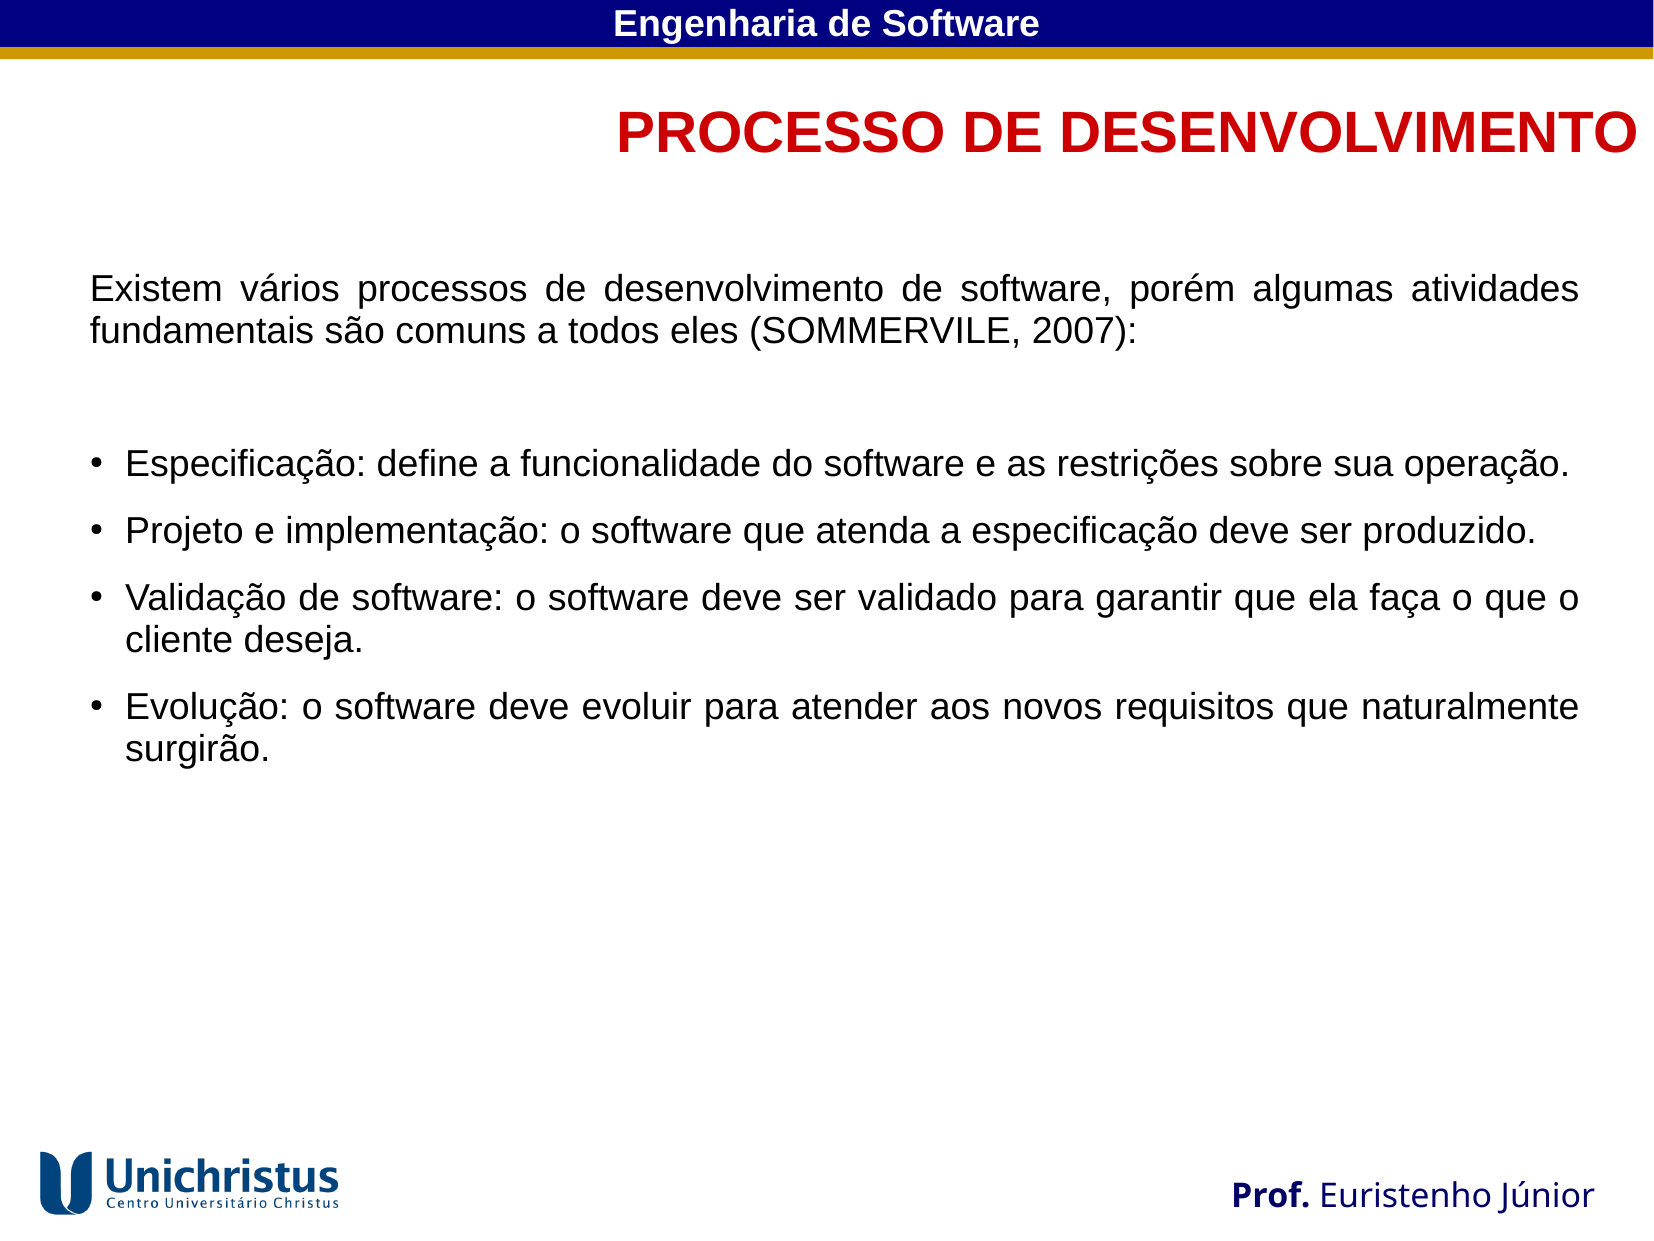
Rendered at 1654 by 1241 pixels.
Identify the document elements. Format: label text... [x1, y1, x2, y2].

text_box Existem vários processos de desenvolvimento de software, porém algumas atividades fundamentais são comuns a todos eles (SOMMERVILE, 2007): Especificação: define a funcionalidade do software e as restrições sobre sua operação. Projeto e implementação: o software que atenda a especificação deve ser produzido. Validação de software: o software deve ser validado para garantir que ela faça o que o cliente deseja. Evolução: o software deve evoluir para atender aos novos requisitos que naturalmente surgirão. [75, 259, 1595, 777]
text_box Engenharia de Software [0, 0, 1654, 47]
text_box Prof. Euristenho Júnior [1216, 1163, 1654, 1224]
text_box PROCESSO DE DESENVOLVIMENTO [601, 92, 1654, 173]
text_box [0, 47, 1654, 60]
picture [35, 1148, 343, 1217]
